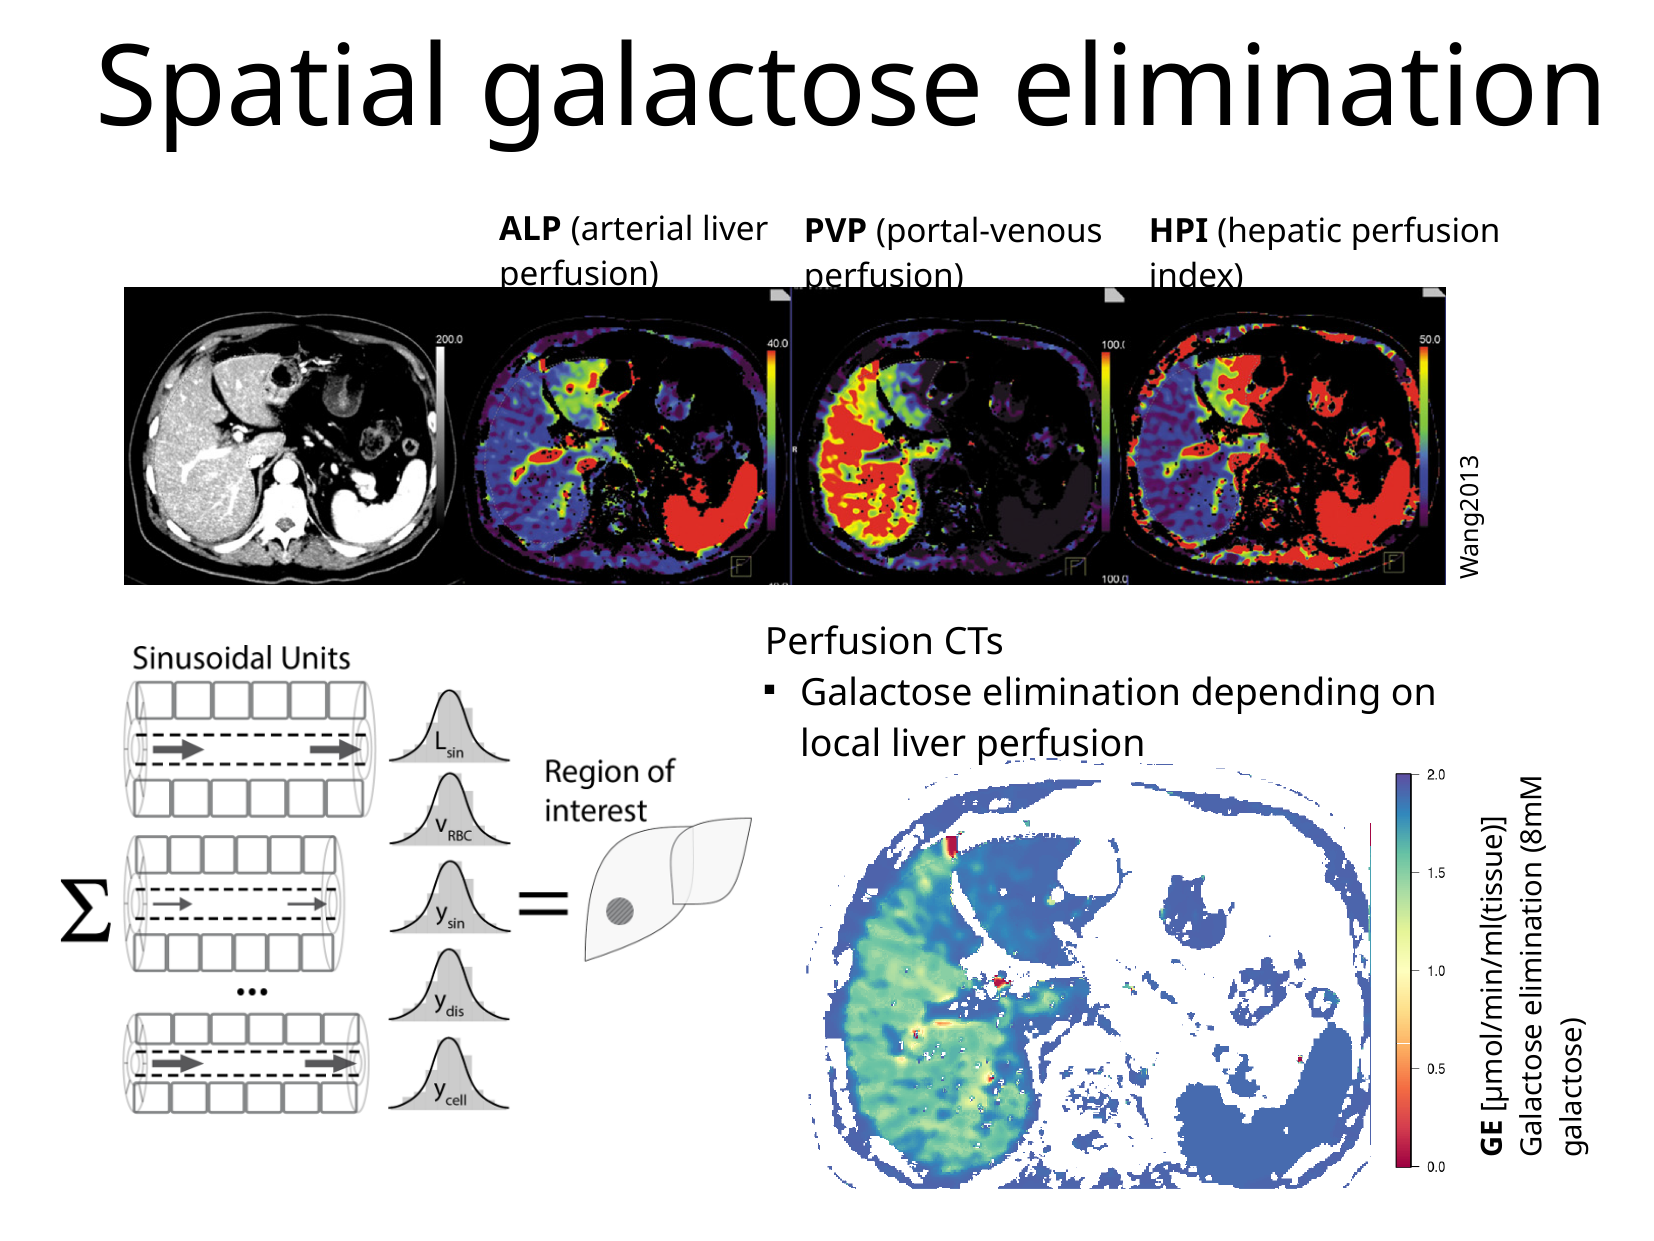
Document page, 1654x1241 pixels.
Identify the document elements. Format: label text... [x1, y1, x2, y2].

text_box ALP (arterial liver perfusion) [484, 197, 770, 301]
picture [60, 644, 752, 1115]
title Spatial galactose elimination [23, 0, 1654, 186]
picture [806, 916, 1445, 1190]
picture [124, 287, 1446, 585]
text_box HPI (hepatic perfusion index) [1134, 199, 1497, 303]
text_box PVP (portal-venous perfusion) [789, 199, 1106, 303]
text_box GE [µmol/min/ml(tissue)] Galactose elimination (8mM galactose) [1463, 632, 1595, 1173]
text_box Perfusion CTs Galactose elimination depending on local liver perfusion [750, 606, 1546, 916]
text_box Wang2013 [1443, 445, 1492, 595]
